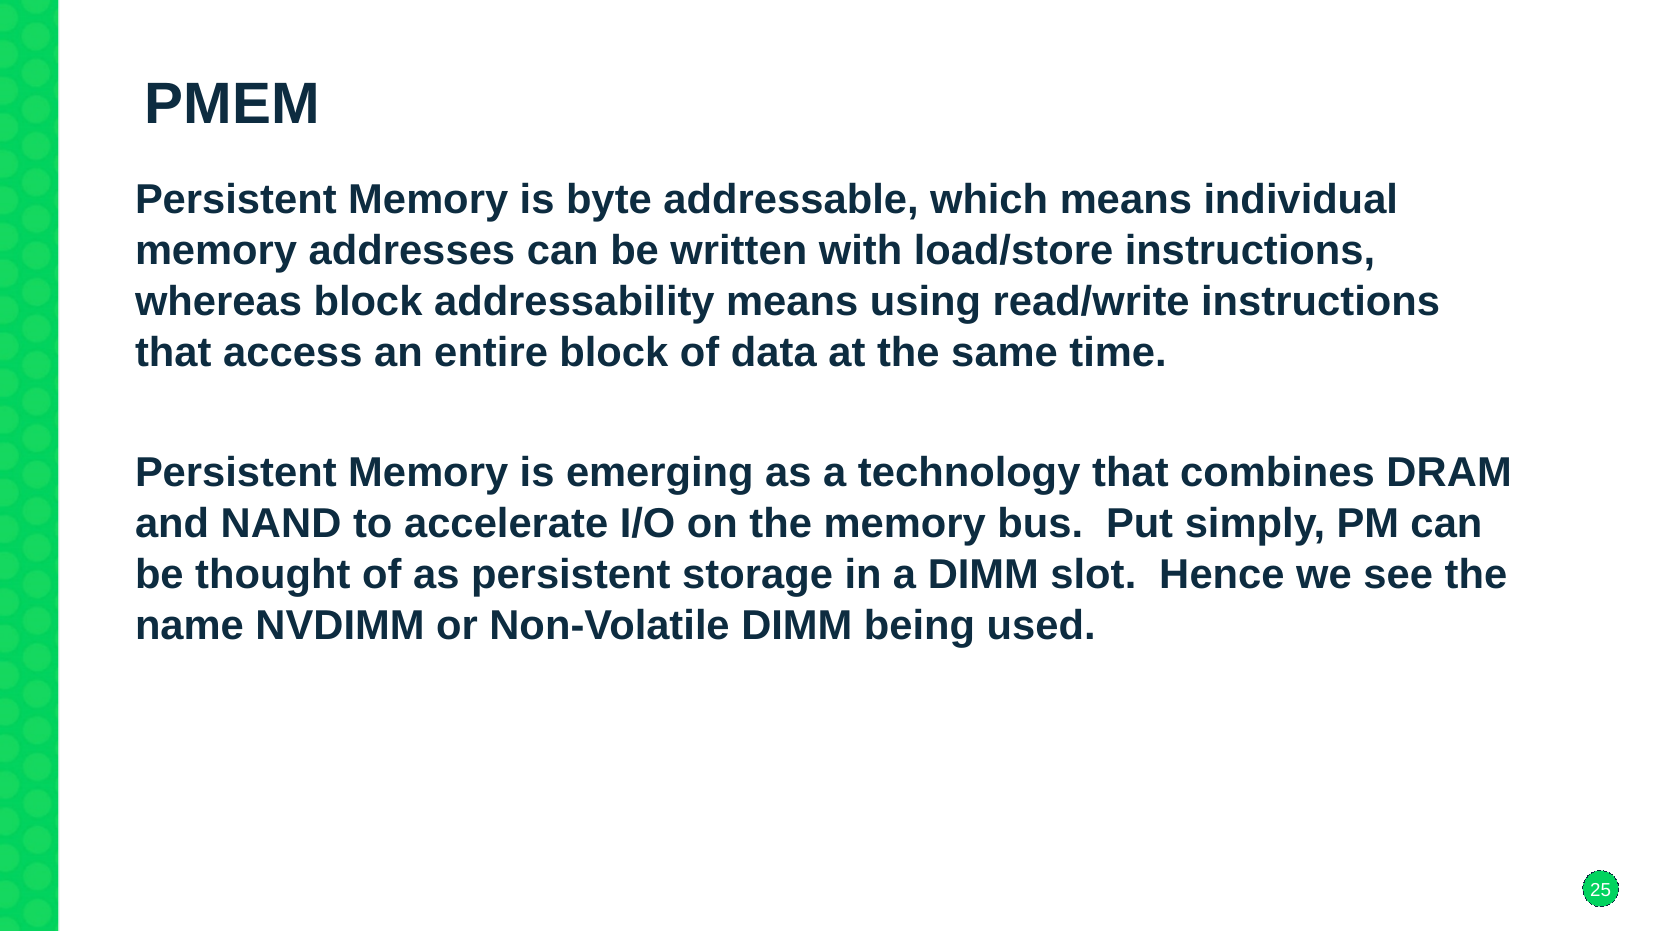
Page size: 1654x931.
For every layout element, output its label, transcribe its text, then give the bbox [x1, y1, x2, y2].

list Persistent Memory is byte addressable, which means individual memory addresses can be written with load/store instructions, whereas block addressability means using read/write instructions that access an entire block of data at the same time. Persistent Memory is emerging as a technology that combines DRAM and NAND to accelerate I/O on the memory bus. Put simply, PM can be thought of as persistent storage in a DIMM slot. Hence we see the name NVDIMM or Non-Volatile DIMM being used. [120, 163, 1530, 868]
picture [0, 0, 76, 931]
title PMEM [130, 25, 1540, 181]
